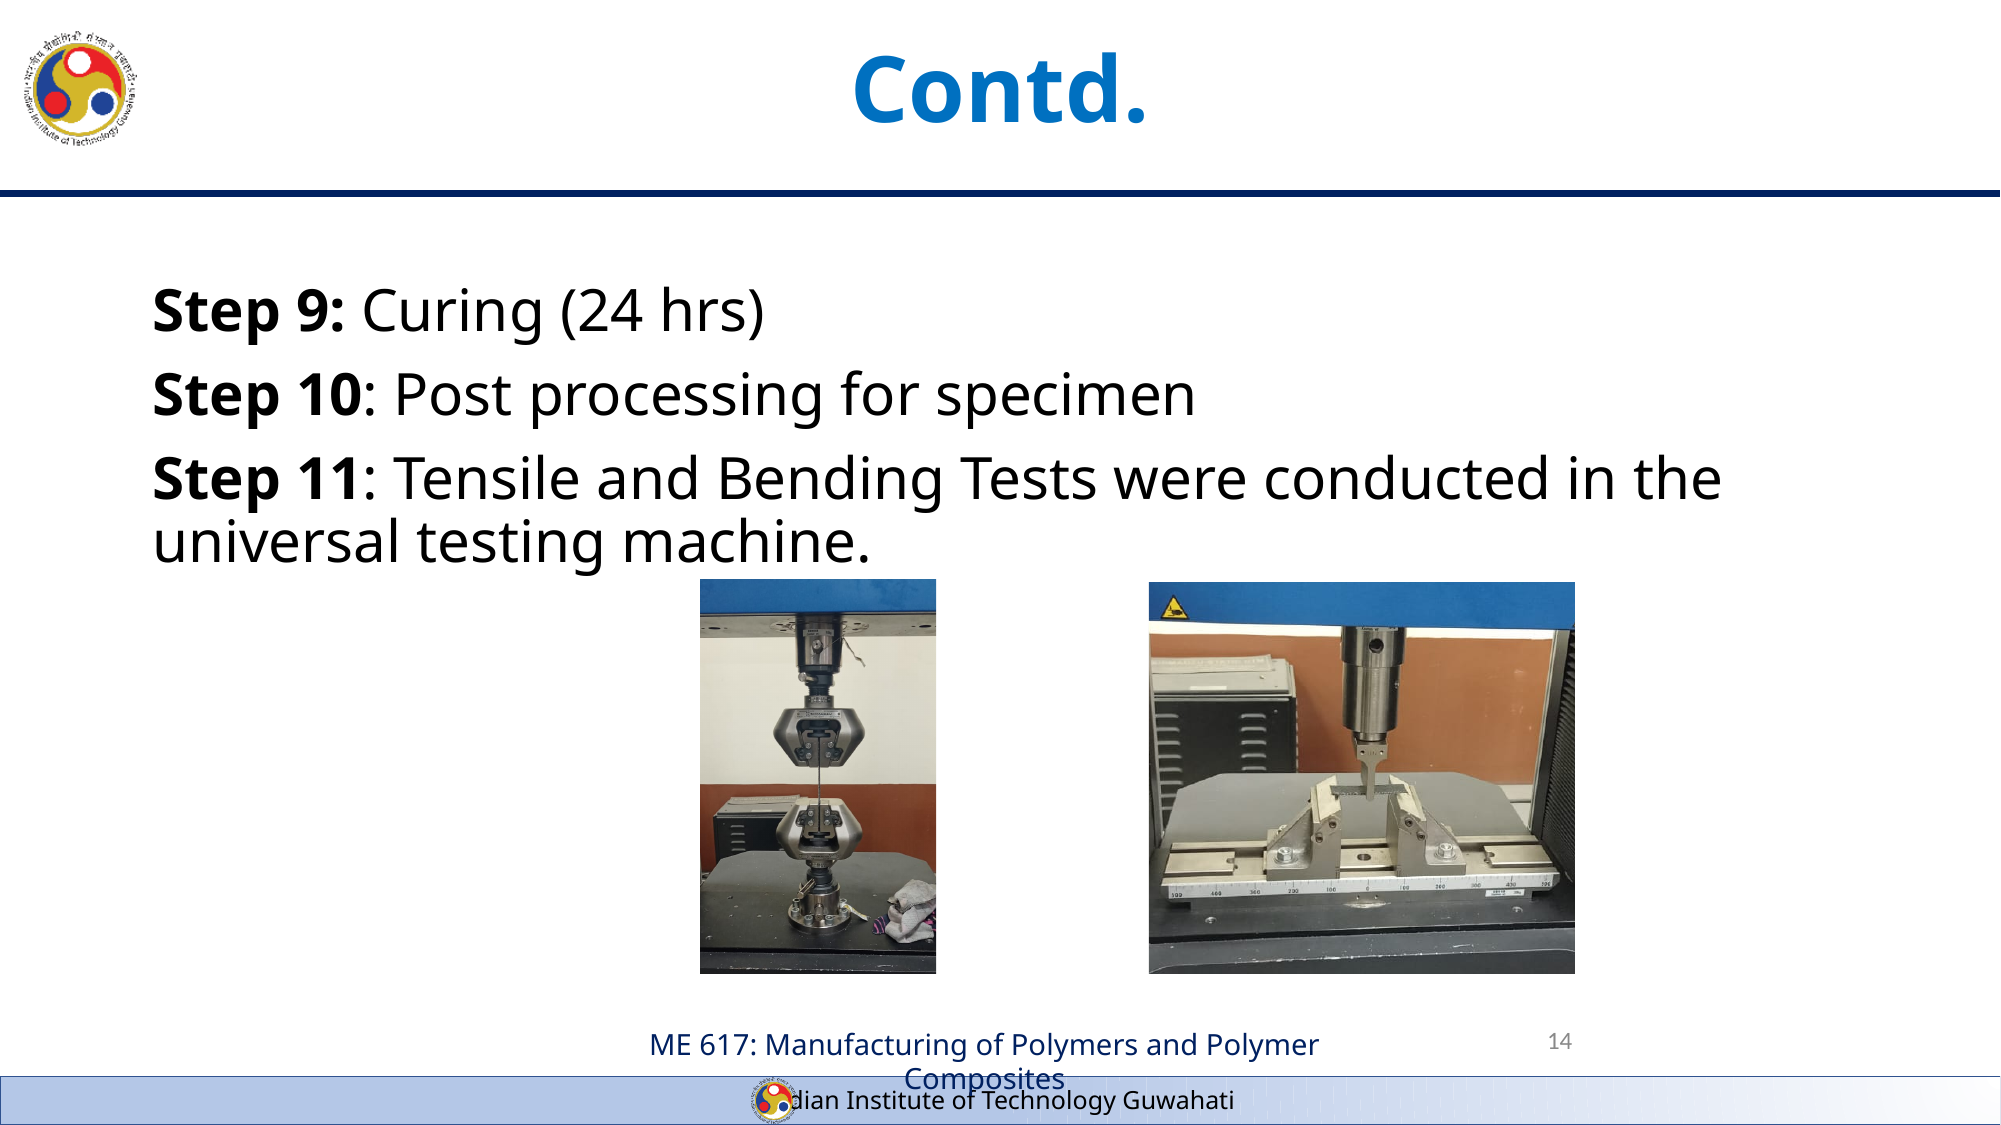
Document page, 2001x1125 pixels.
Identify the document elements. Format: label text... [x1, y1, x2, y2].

picture [1148, 582, 1576, 974]
picture [700, 579, 937, 974]
title Contd. [137, 36, 1863, 155]
list Step 9: Curing (24 hrs) Step 10: Post processing for specimen Step 11: Tensile and Bending Tests were conducted in the universal testing machine. [137, 274, 1863, 988]
text_box [1531, 1009, 1982, 1070]
